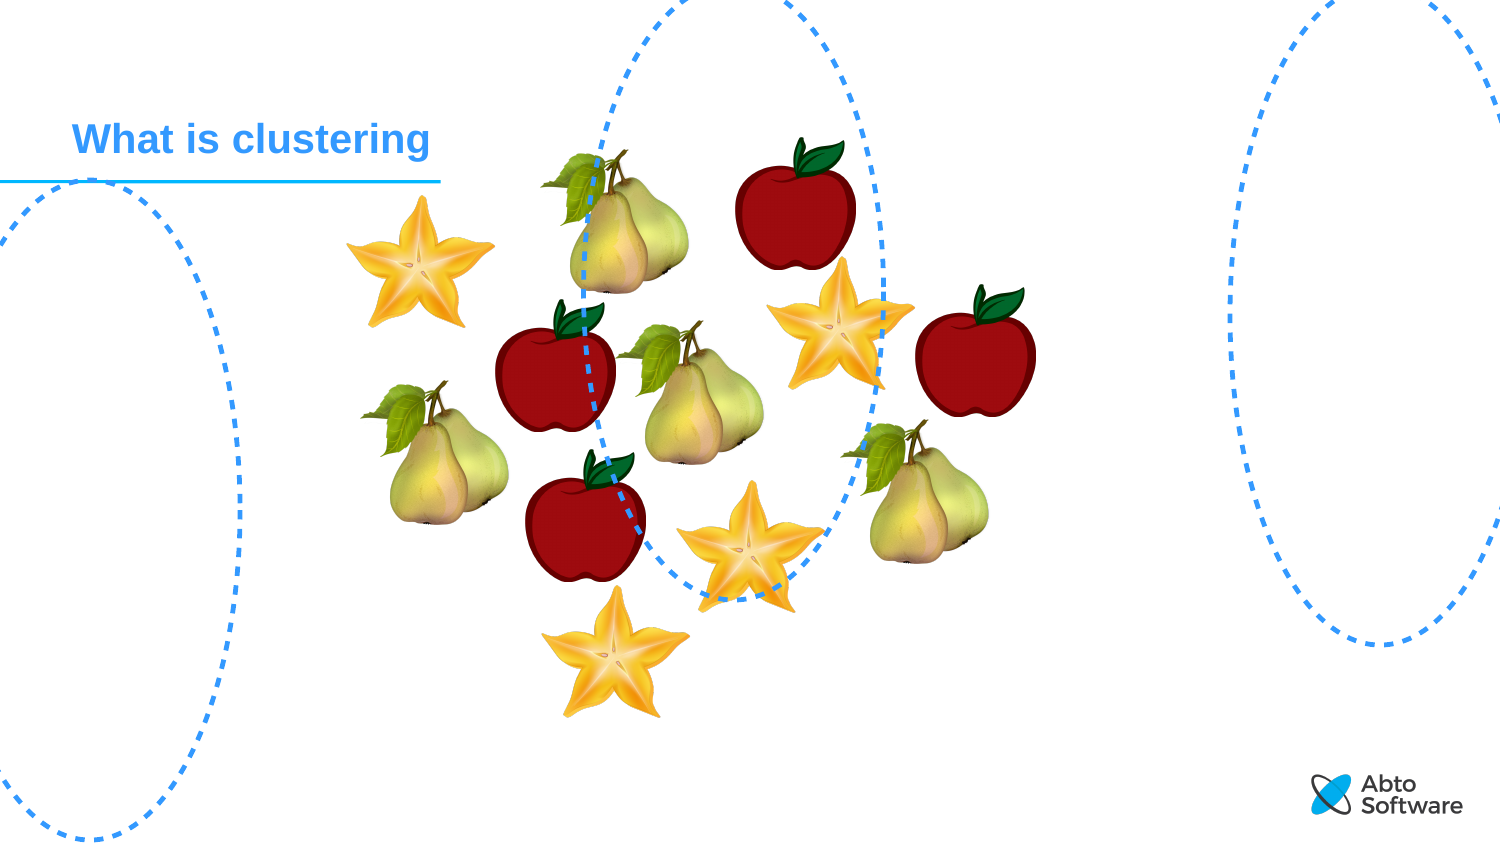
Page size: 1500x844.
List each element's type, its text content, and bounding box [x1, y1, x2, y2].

picture [345, 137, 1036, 582]
picture [840, 419, 991, 564]
picture [540, 149, 691, 294]
picture [1299, 771, 1474, 817]
title What is clustering [71, 68, 1311, 210]
picture [540, 478, 826, 721]
